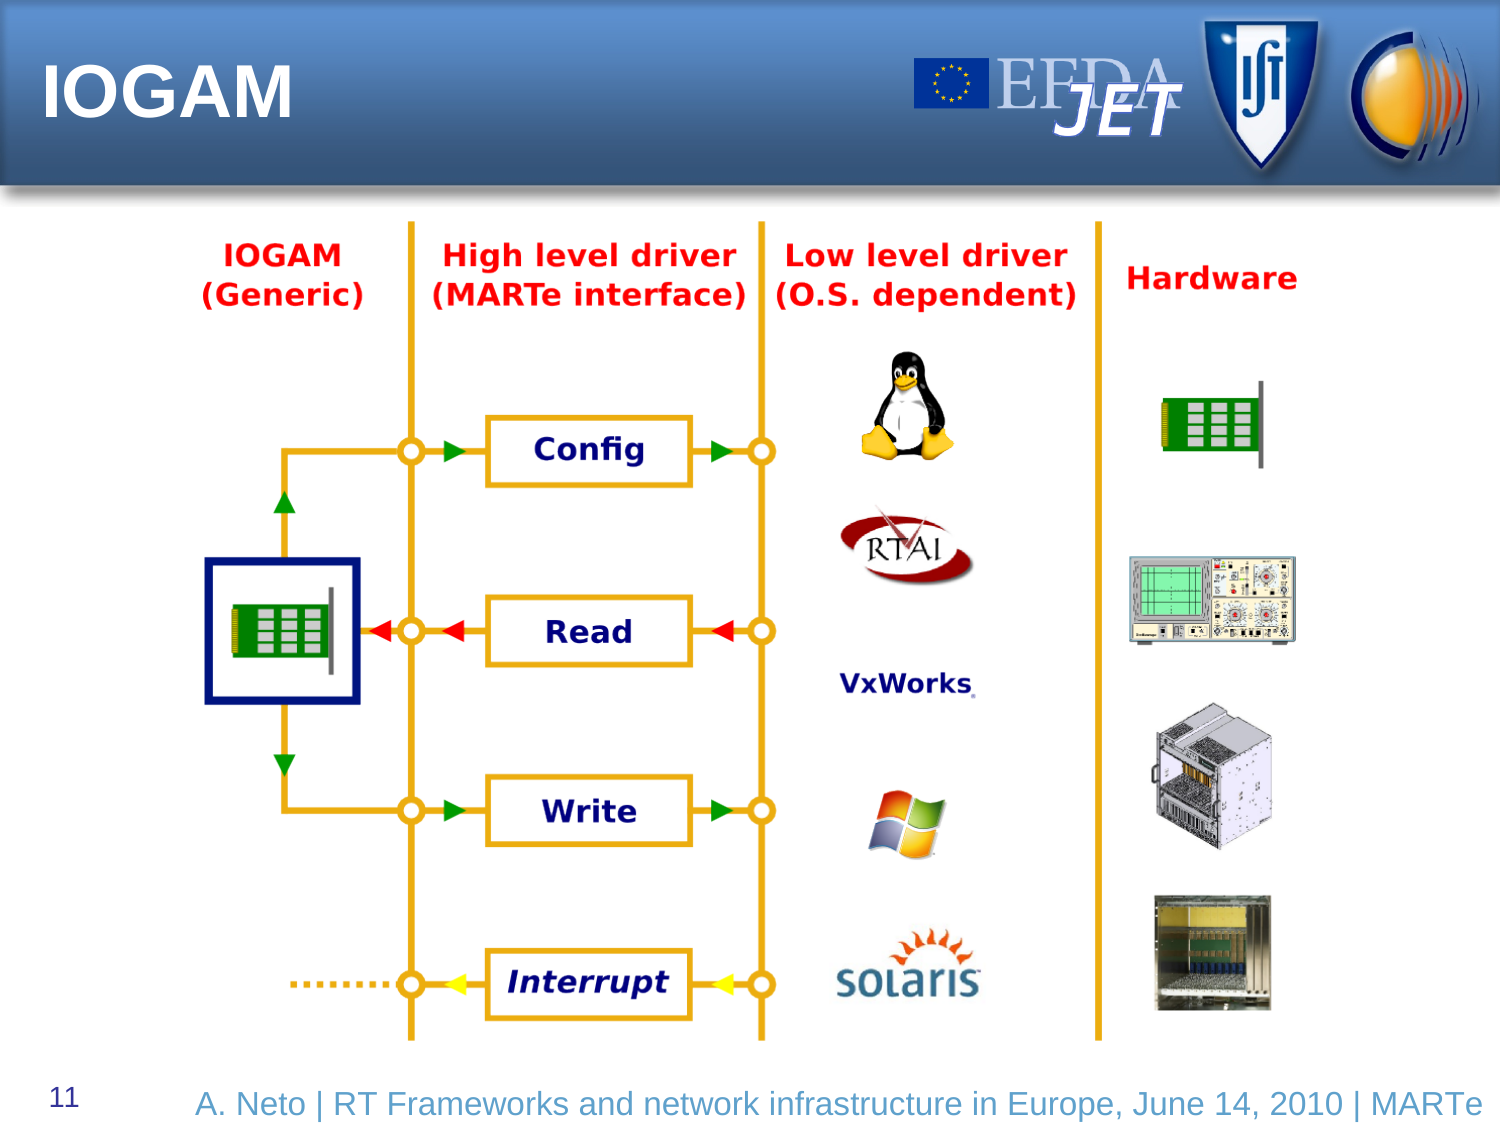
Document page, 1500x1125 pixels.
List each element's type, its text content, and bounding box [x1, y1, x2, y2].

picture [0, 0, 1500, 207]
picture [203, 218, 1297, 1044]
title IOGAM [41, 0, 1129, 181]
